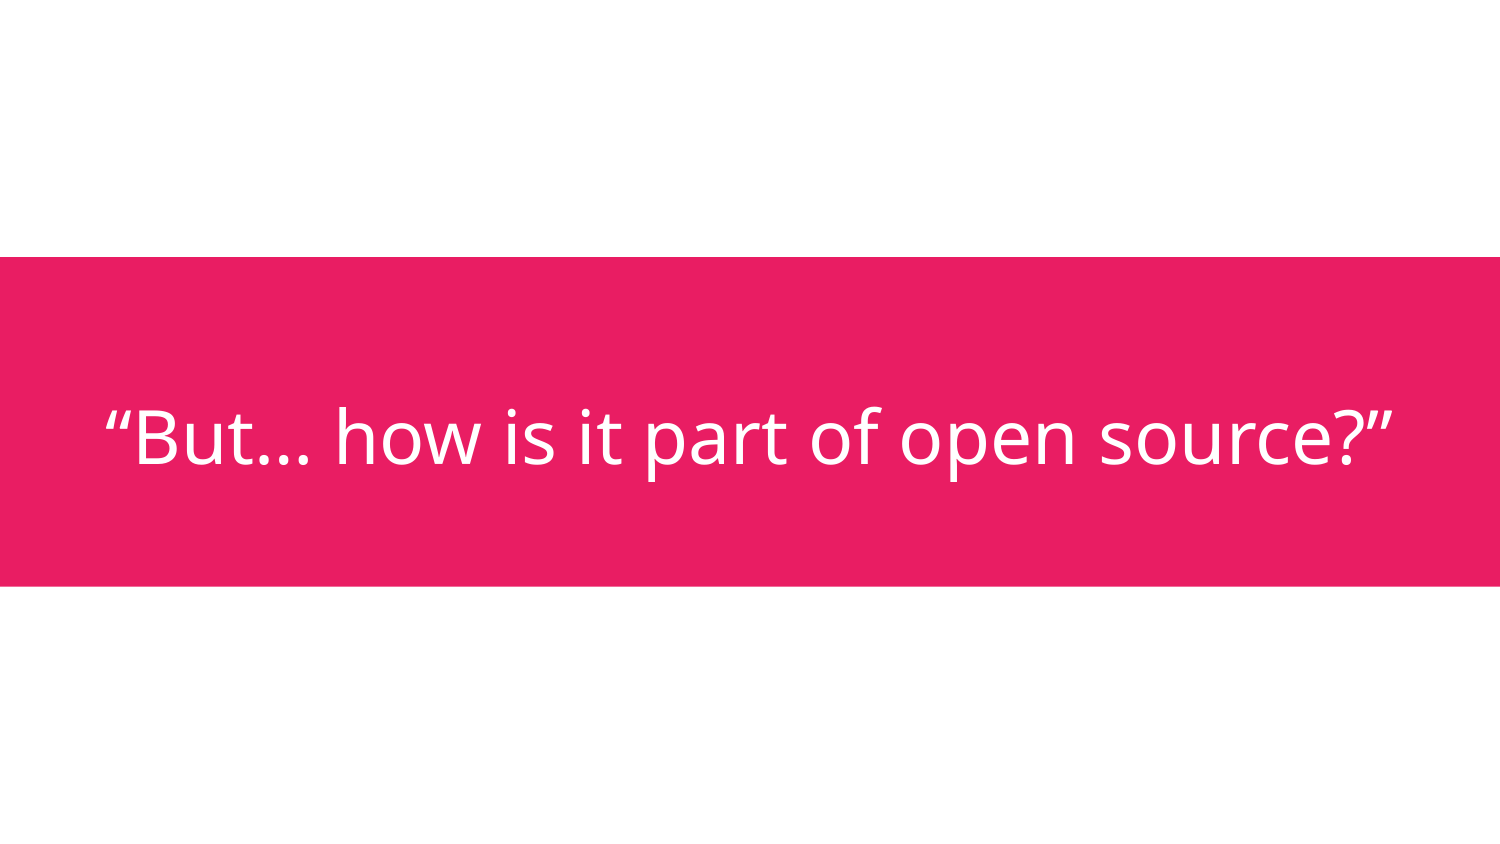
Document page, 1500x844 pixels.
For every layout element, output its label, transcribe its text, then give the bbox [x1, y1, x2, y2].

title “But… how is it part of open source?” [70, 309, 1430, 559]
